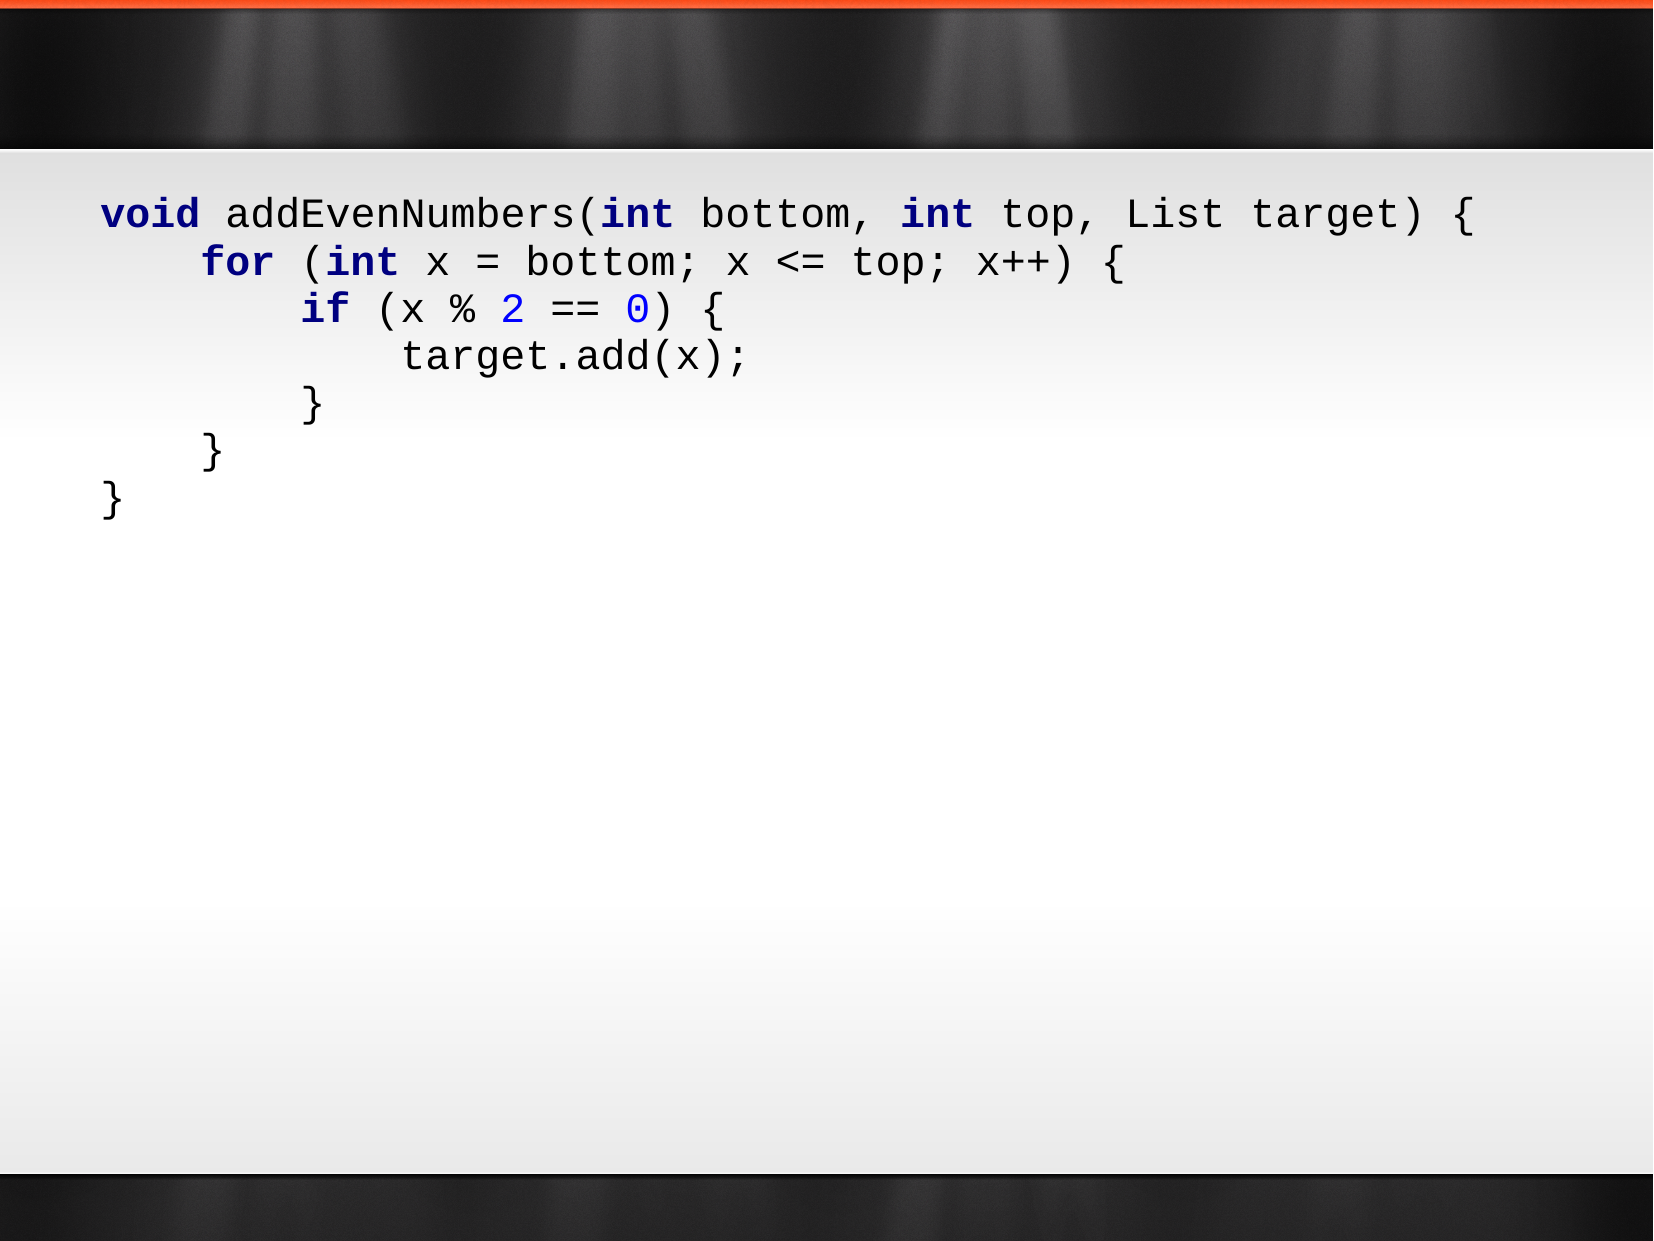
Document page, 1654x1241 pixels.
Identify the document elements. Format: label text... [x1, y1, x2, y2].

subtitle void addEvenNumbers(int bottom, int top, List target) { for (int x = bottom; x <= top; x++) { if (x % 2 == 0) { target.add(x); } } } [100, 58, 1588, 1178]
picture [0, 0, 1653, 1241]
